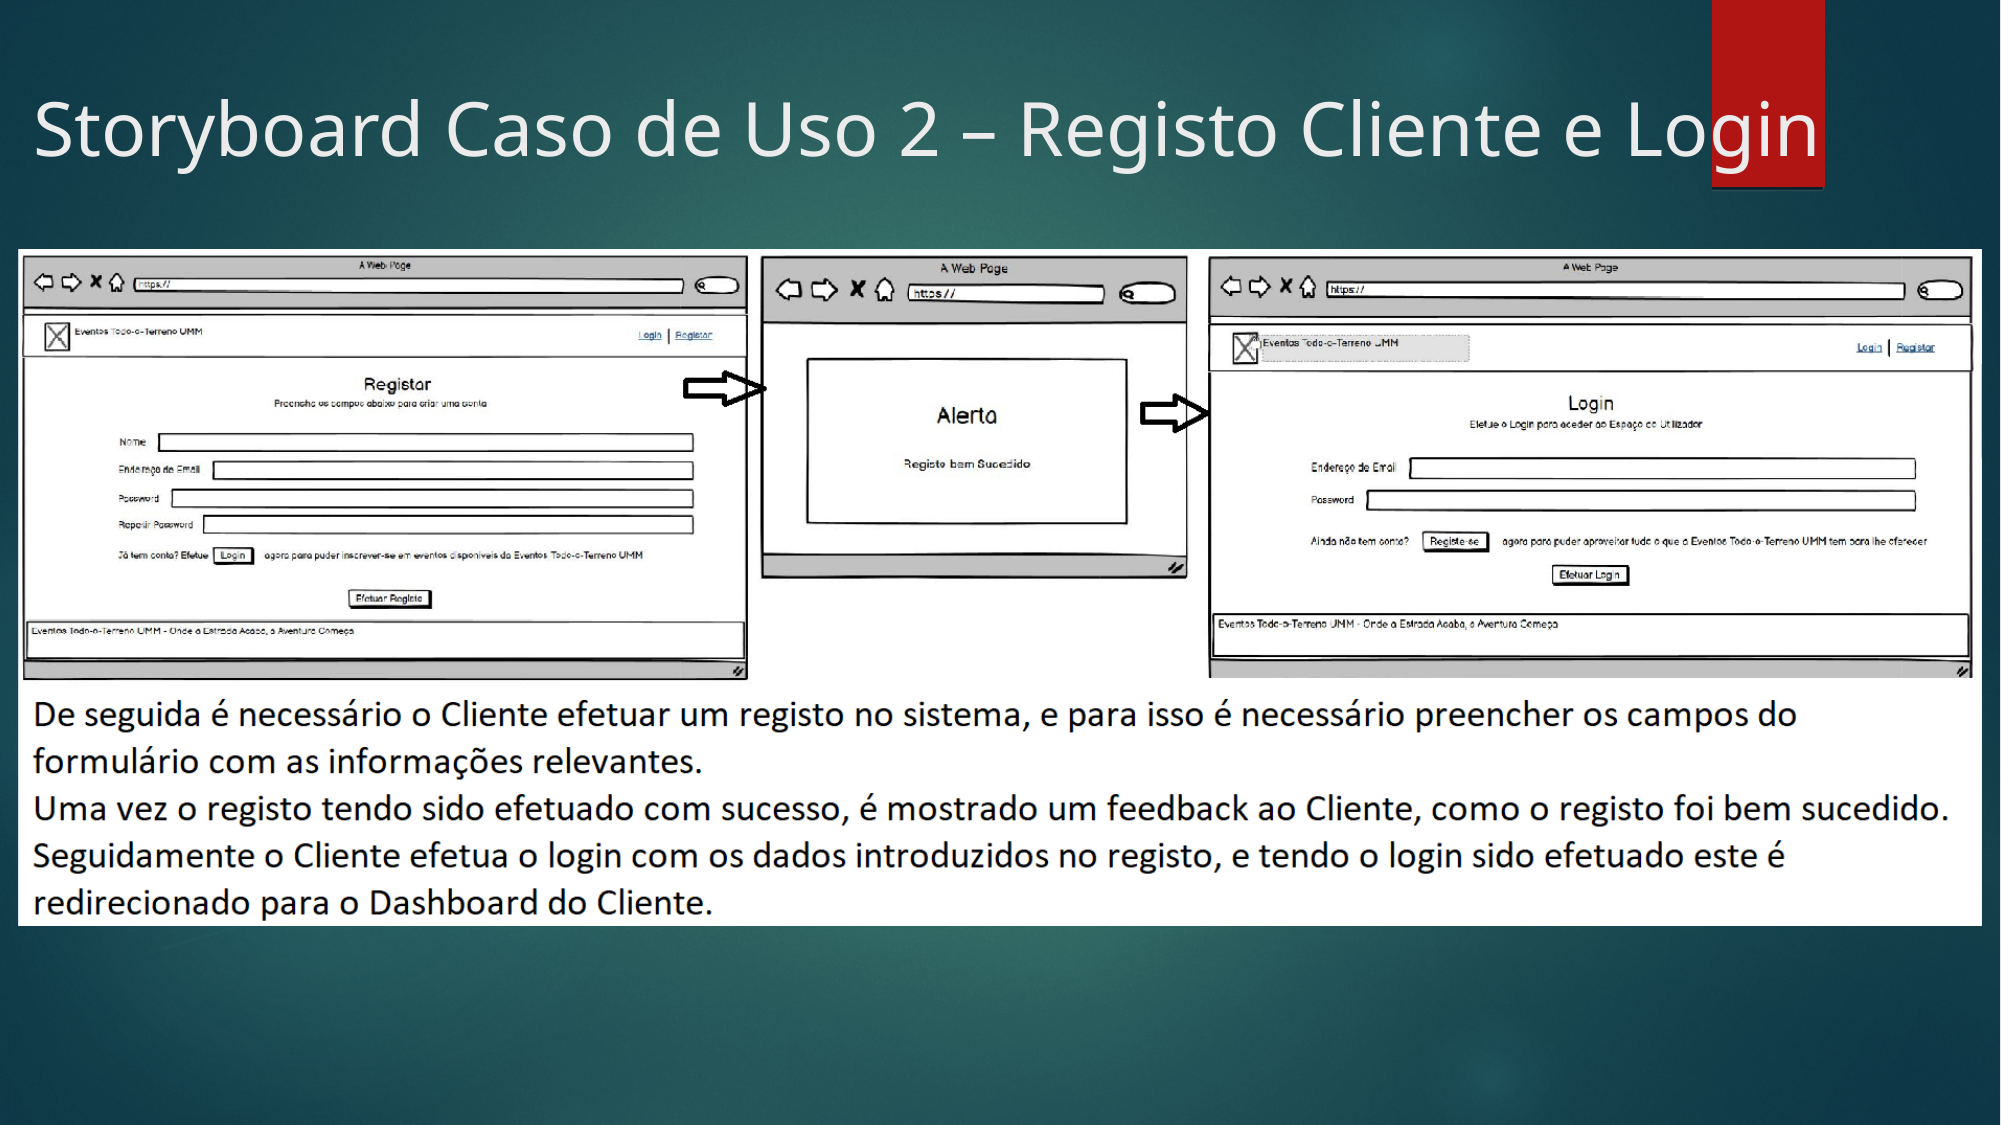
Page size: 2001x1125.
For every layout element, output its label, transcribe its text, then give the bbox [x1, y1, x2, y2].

picture [18, 249, 1982, 926]
title Storyboard Caso de Uso 2 – Registo Cliente e Login [18, 74, 1982, 196]
